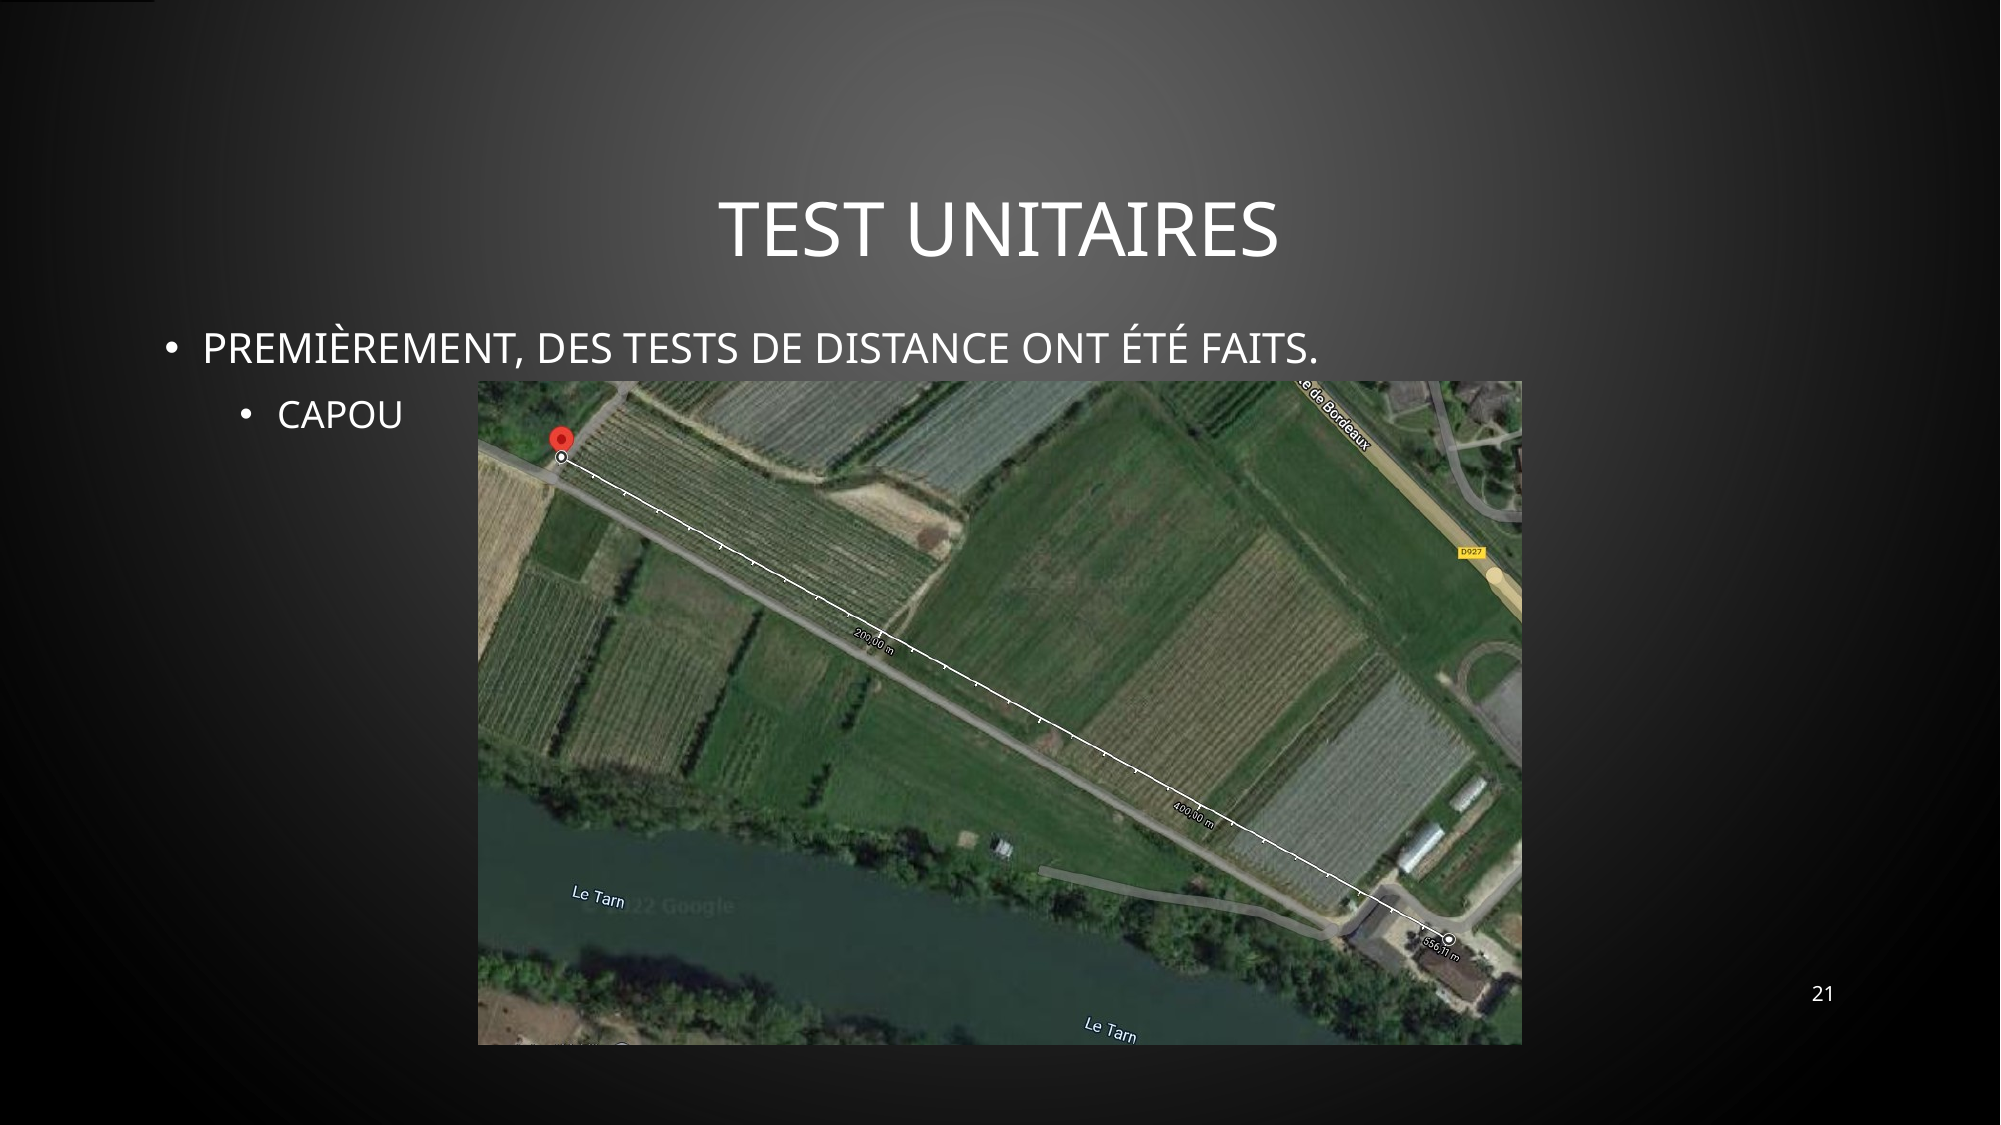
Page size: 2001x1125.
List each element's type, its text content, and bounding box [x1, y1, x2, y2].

picture [0, 0, 2000, 1125]
list Premièrement, des tests de distance ont été faits. Capou [149, 304, 1850, 866]
title Test unitaires [149, 101, 1850, 304]
